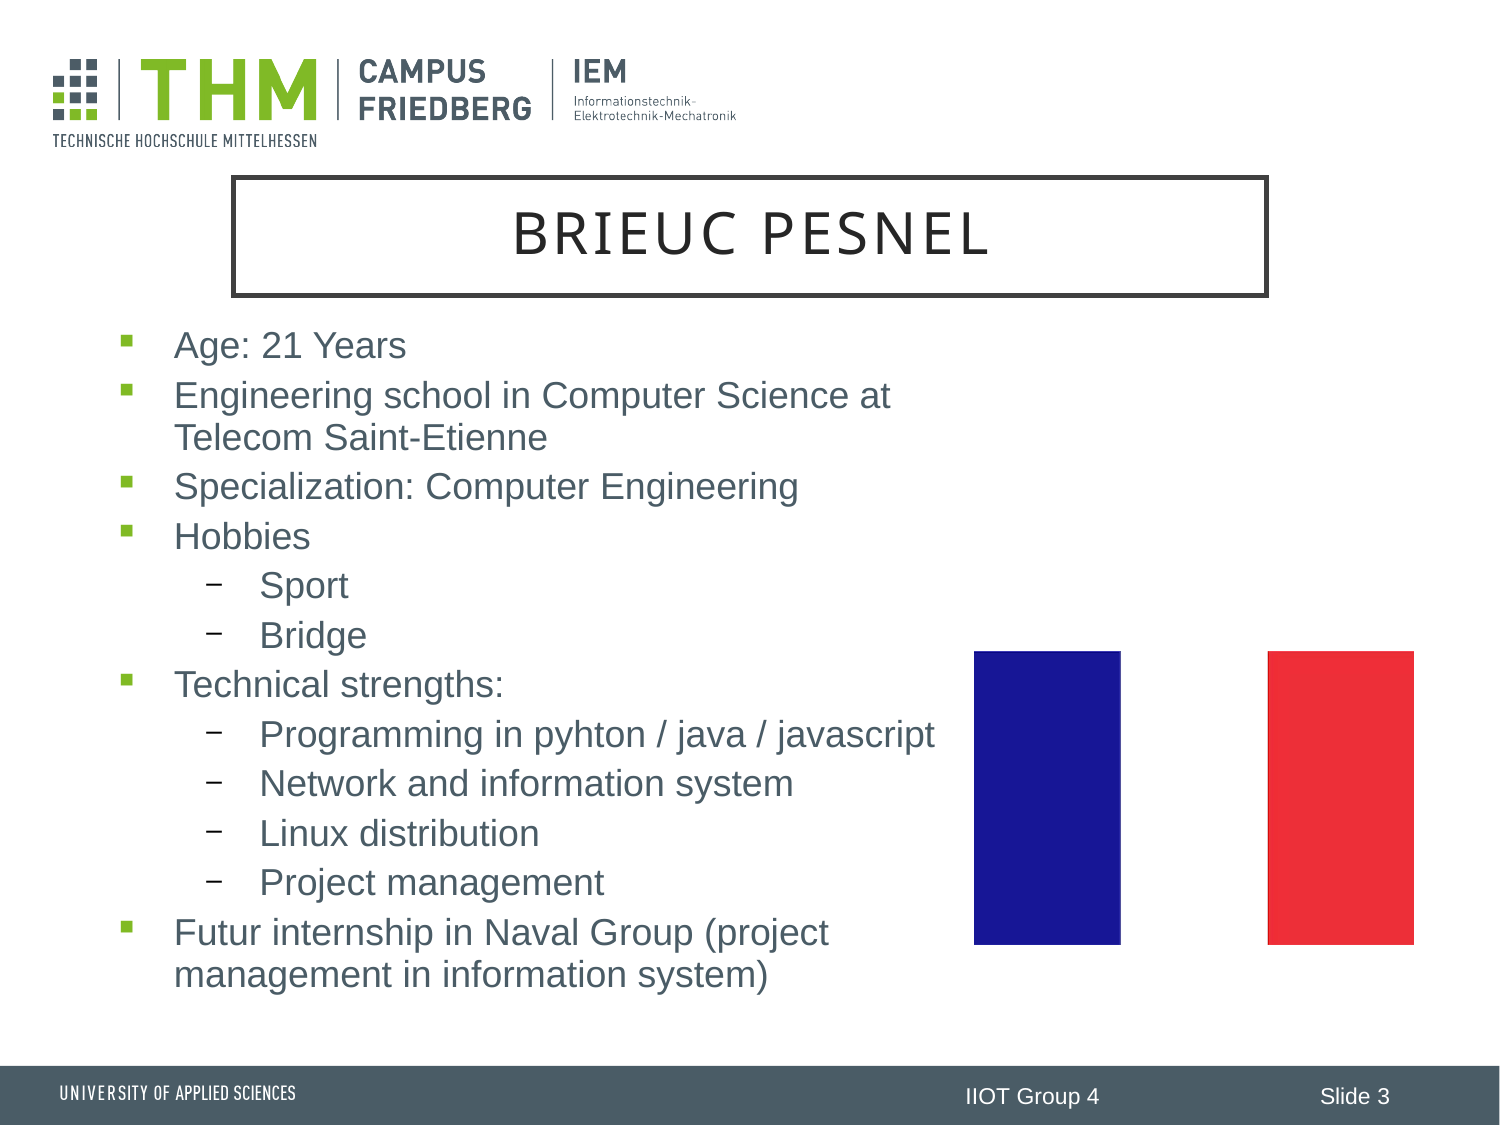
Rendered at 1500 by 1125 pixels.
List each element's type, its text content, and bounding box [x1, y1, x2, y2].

picture [53, 59, 736, 147]
picture [59, 1082, 296, 1104]
title Brieuc pesnel [233, 177, 1267, 296]
picture [974, 651, 1414, 945]
text_box Age: 21 Years Engineering school in Computer Science at Telecom Saint-Etienne Specialization: Computer Engineering Hobbies Sport Bridge Technical strengths: Programming in pyhton / java / javascript Network and information system Linux distribution Project management Futur internship in Naval Group (project management in information system) [117, 324, 945, 996]
